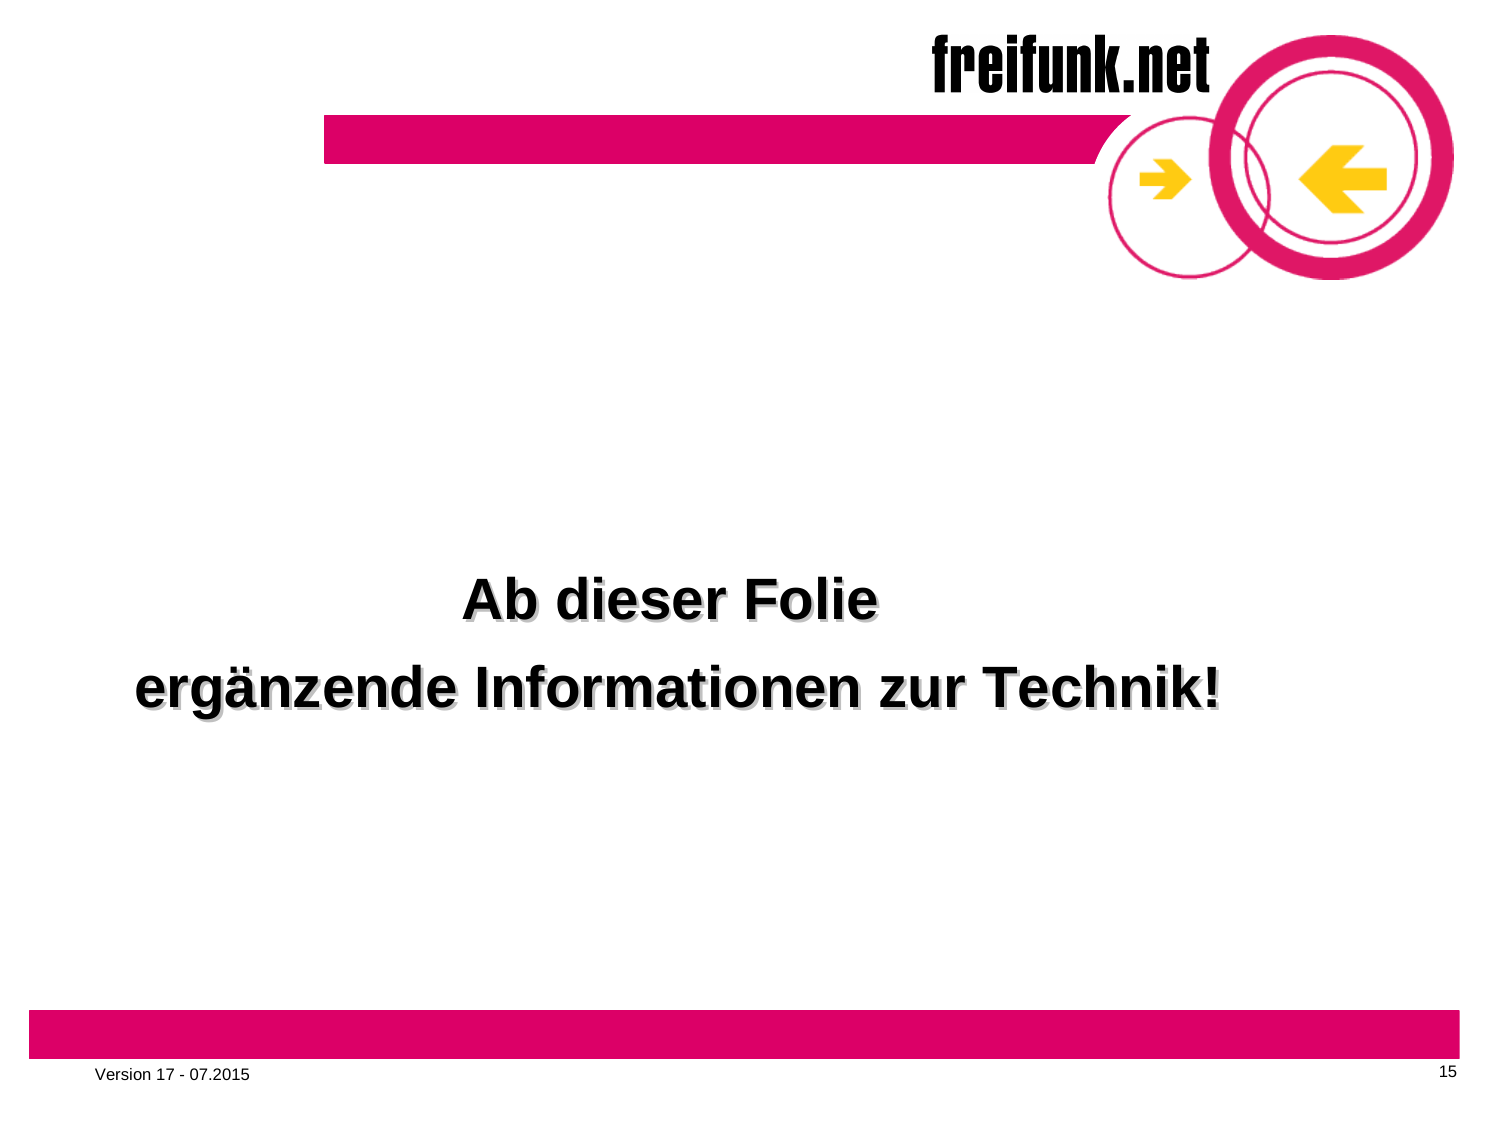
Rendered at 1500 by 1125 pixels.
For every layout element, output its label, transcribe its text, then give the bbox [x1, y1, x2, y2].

picture [932, 34, 1454, 280]
text_box Ab dieser Folie ergänzende Informationen zur Technik! [134, 562, 1363, 957]
